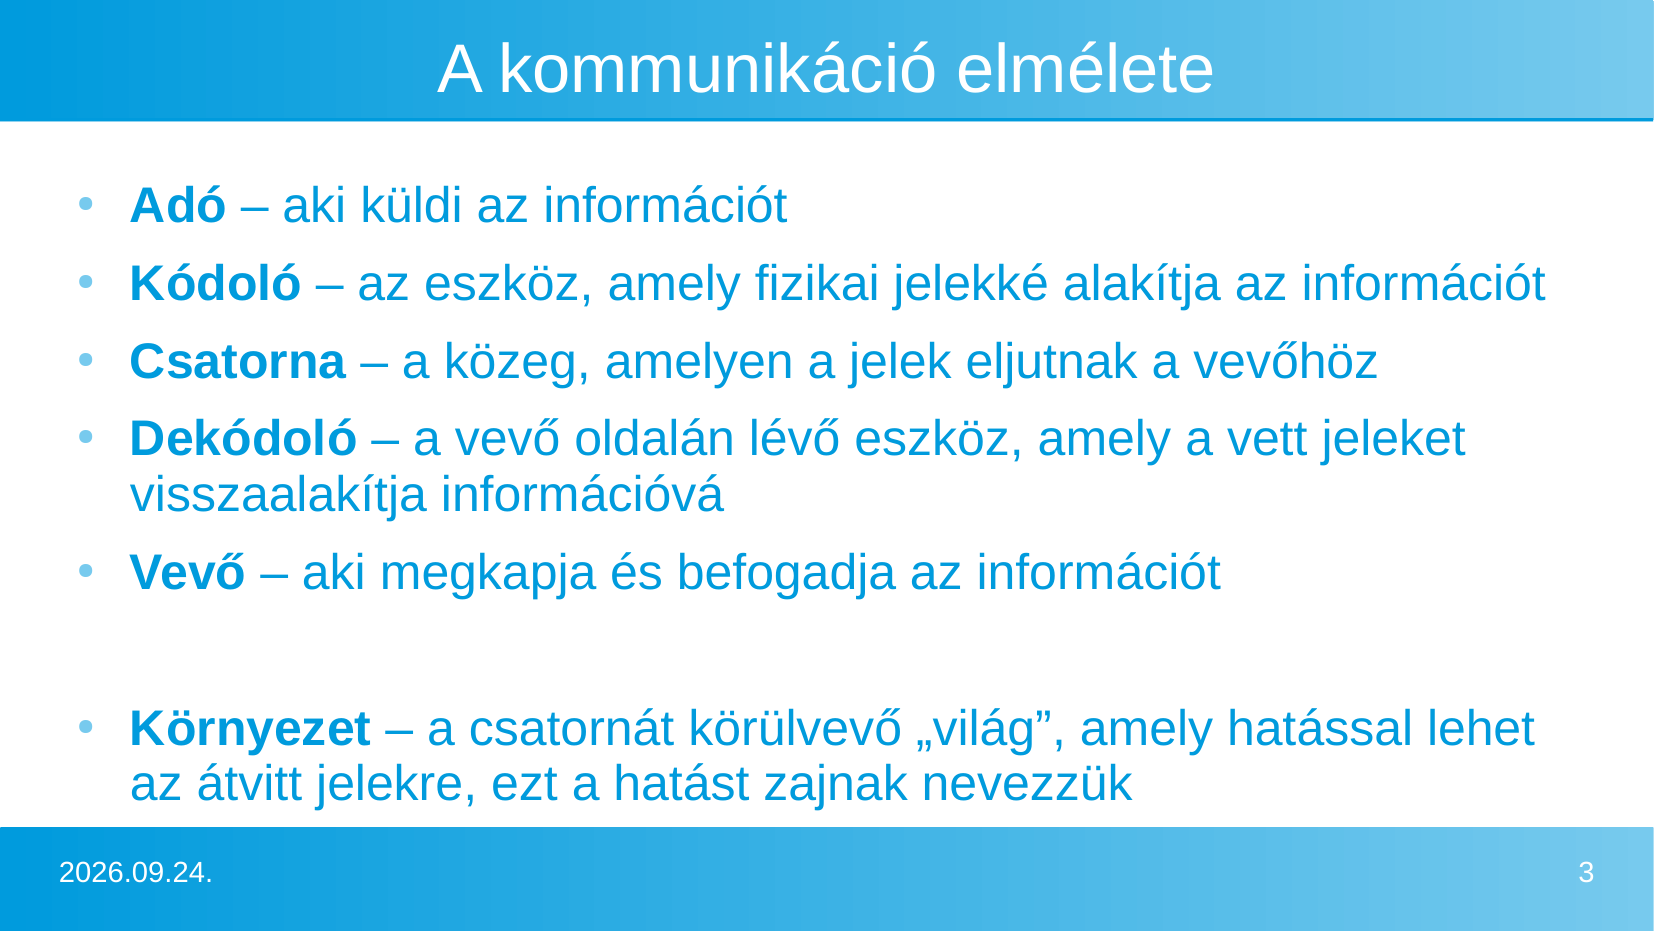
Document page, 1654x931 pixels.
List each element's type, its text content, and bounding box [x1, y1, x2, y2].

list Adó – aki küldi az információt Kódoló – az eszköz, amely fizikai jelekké alakítja az információt Csatorna – a közeg, amelyen a jelek eljutnak a vevőhöz Dekódoló – a vevő oldalán lévő eszköz, amely a vett jeleket visszaalakítja információvá Vevő – aki megkapja és befogadja az információt Környezet – a csatornát körülvevő „világ”, amely hatással lehet az átvitt jelekre, ezt a hatást zajnak nevezzük [59, 177, 1595, 768]
title A kommunikáció elmélete [59, 29, 1595, 108]
